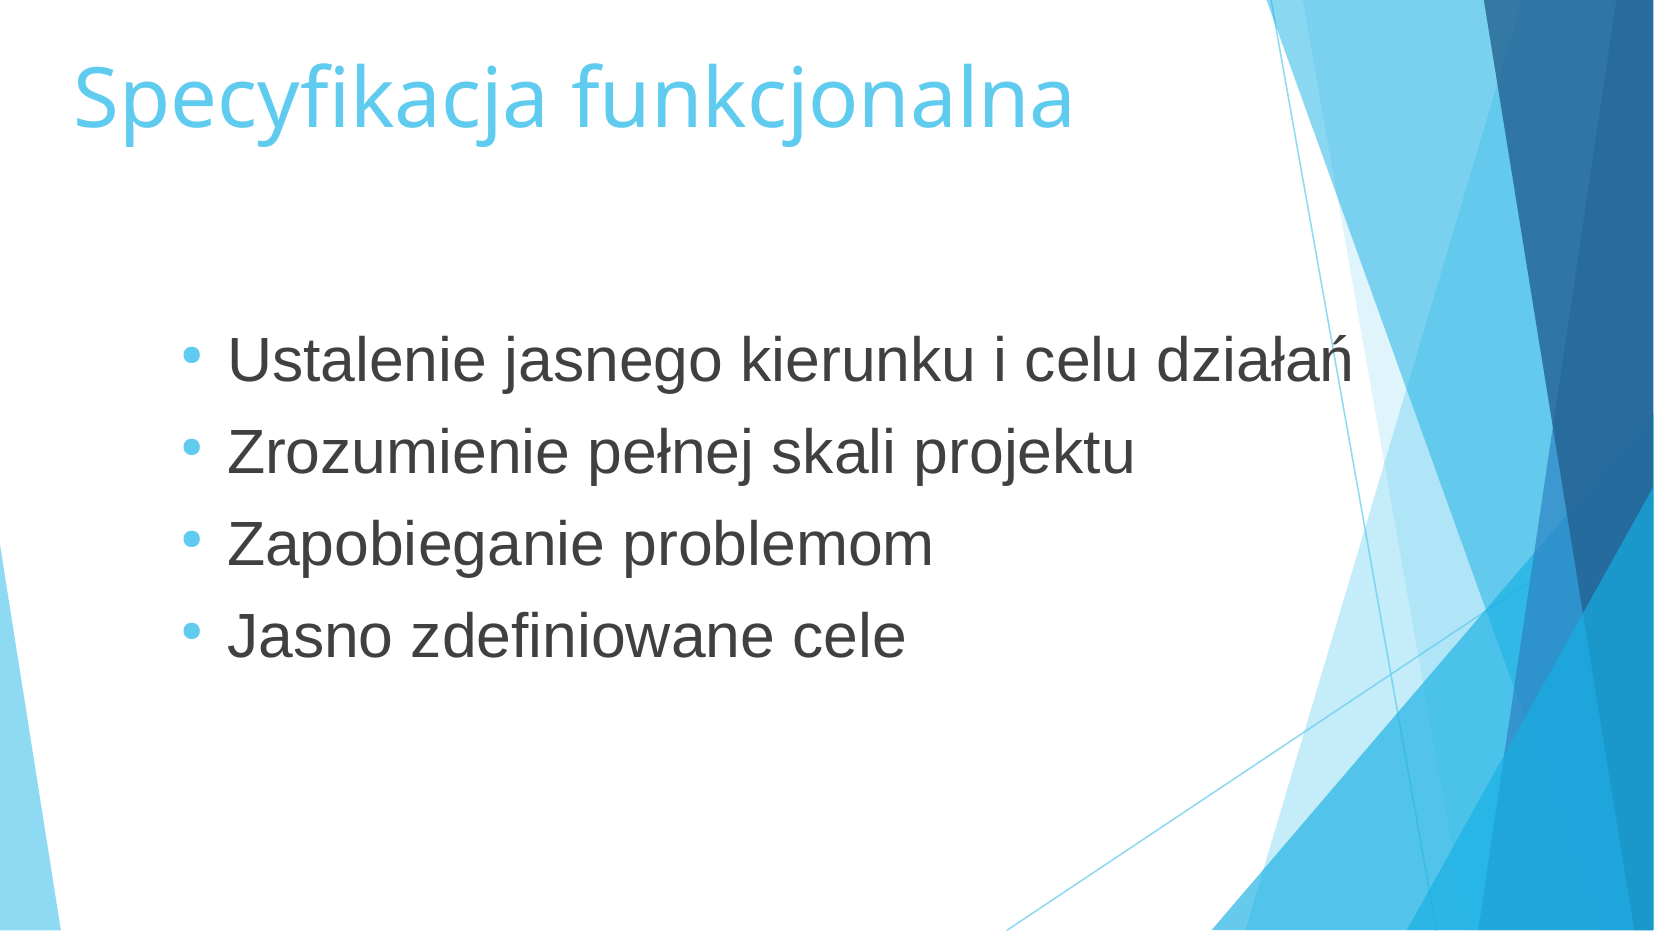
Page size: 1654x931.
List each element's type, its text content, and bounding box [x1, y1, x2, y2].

title Specyfikacja funkcjonalna [0, 36, 1489, 193]
subtitle Ustalenie jasnego kierunku i celu działań Zrozumienie pełnej skali projektu Zapobieganie problemom Jasno zdefiniowane cele [165, 225, 1654, 765]
